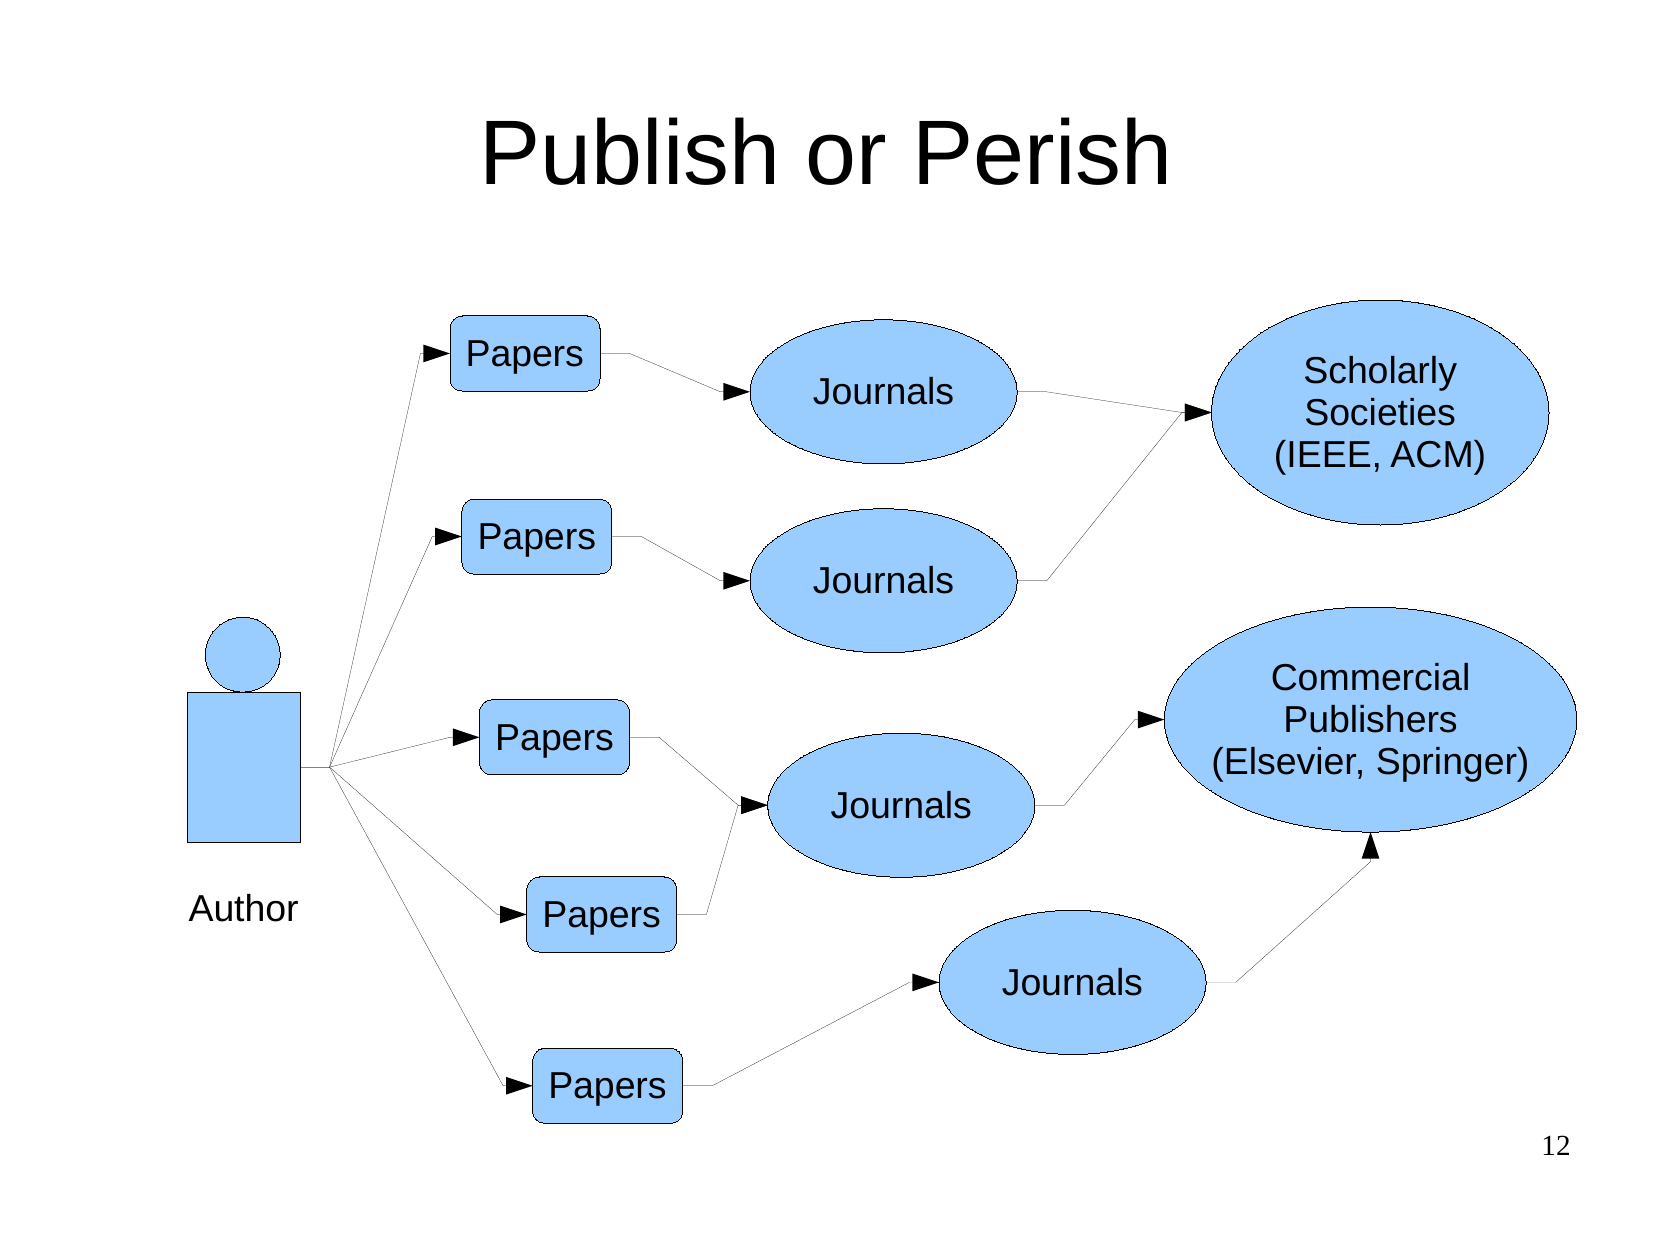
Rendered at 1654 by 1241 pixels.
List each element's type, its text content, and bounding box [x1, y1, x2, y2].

text_box Papers [450, 315, 601, 392]
text_box Journals [939, 910, 1207, 1055]
text_box Papers [461, 499, 612, 575]
text_box Papers [526, 876, 677, 953]
text_box Commercial Publishers (Elsevier, Springer) [1164, 607, 1577, 833]
text_box [187, 617, 301, 843]
text_box Journals [750, 319, 1018, 464]
text_box Papers [532, 1048, 683, 1124]
text_box Scholarly Societies (IEEE, ACM) [1211, 300, 1550, 526]
text_box Papers [479, 699, 630, 775]
text_box Journals [767, 733, 1035, 878]
title Publish or Perish [82, 49, 1571, 257]
text_box Journals [750, 508, 1018, 653]
text_box Author [150, 879, 338, 937]
